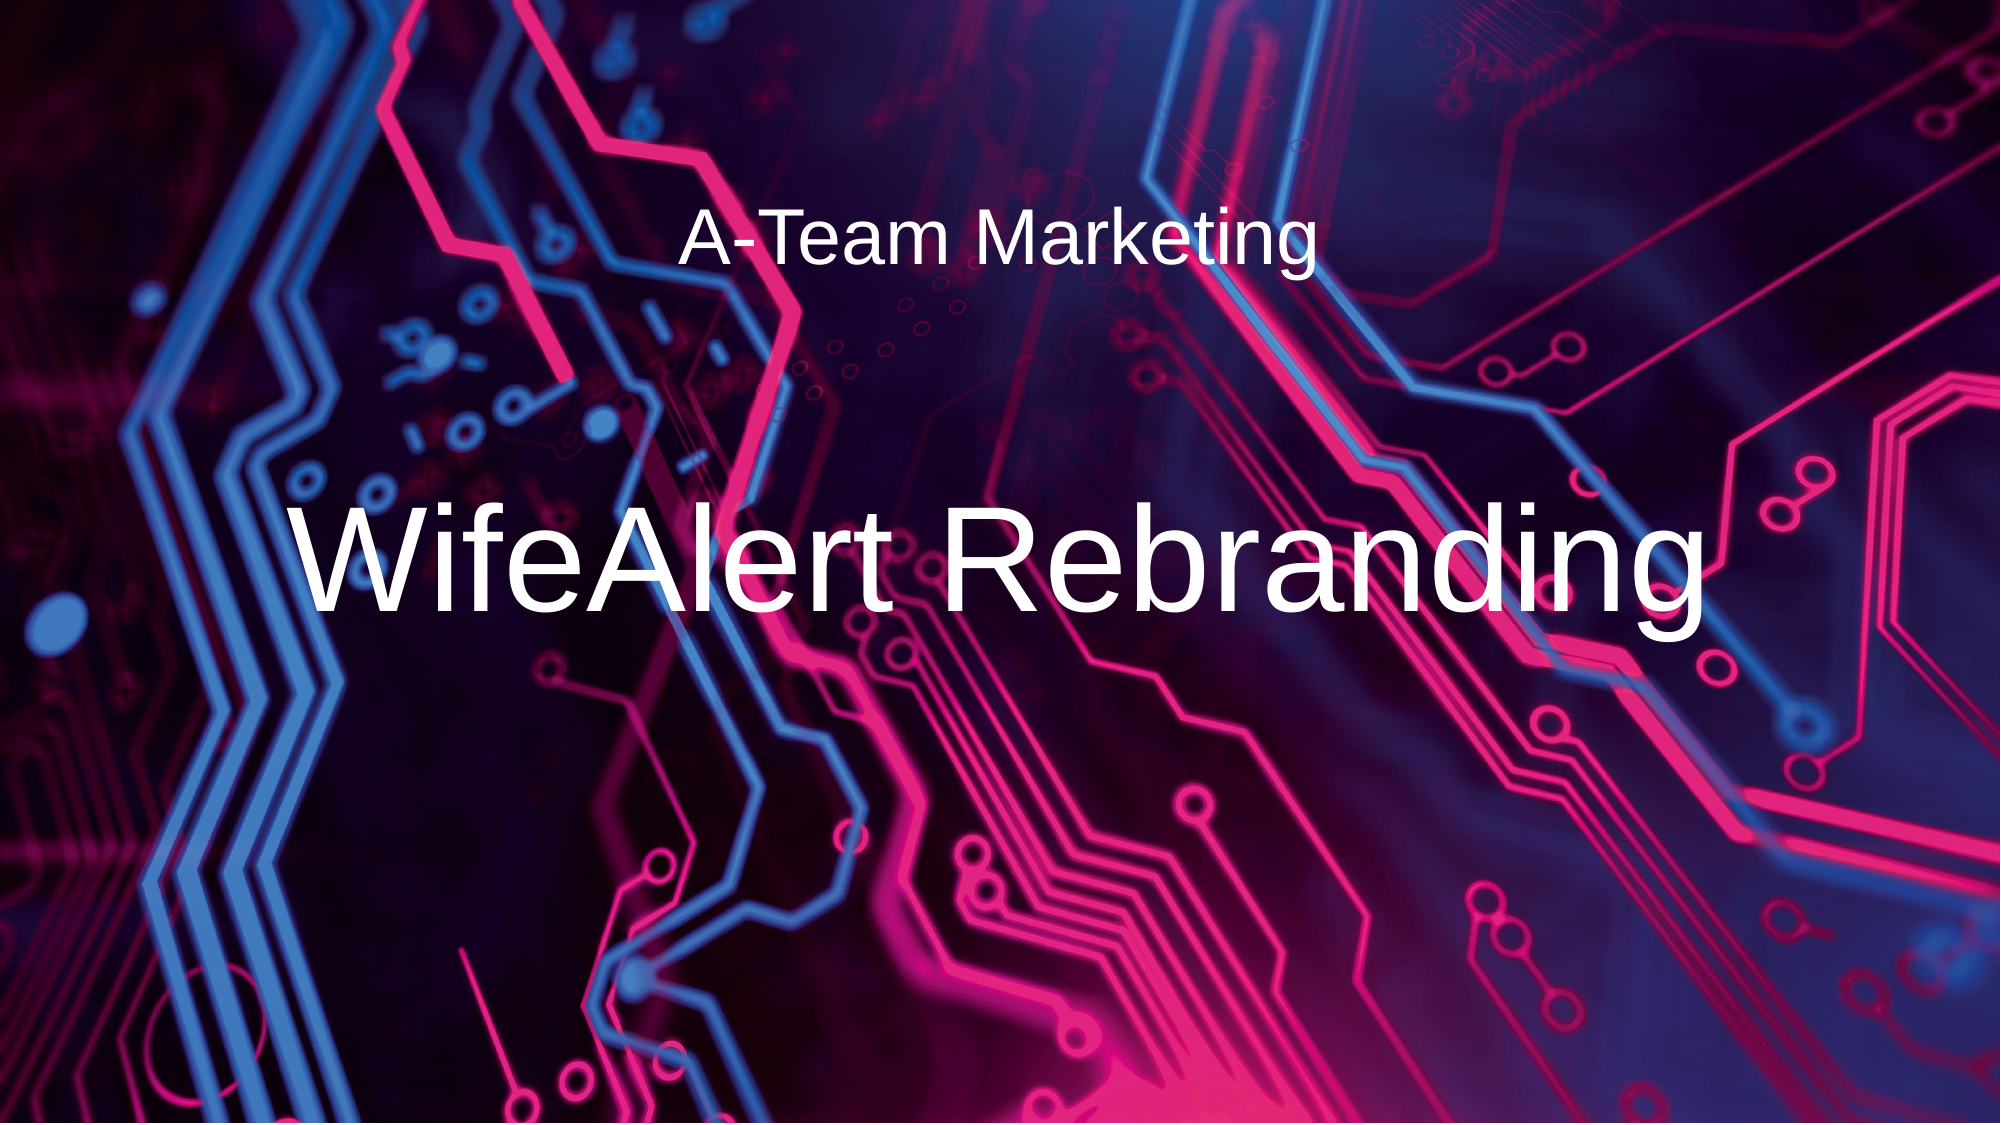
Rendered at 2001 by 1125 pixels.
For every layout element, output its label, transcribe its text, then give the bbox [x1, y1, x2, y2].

title A-Team Marketing [642, 183, 1358, 282]
picture [0, 0, 2000, 1123]
subtitle WifeAlert Rebranding [271, 395, 1729, 731]
